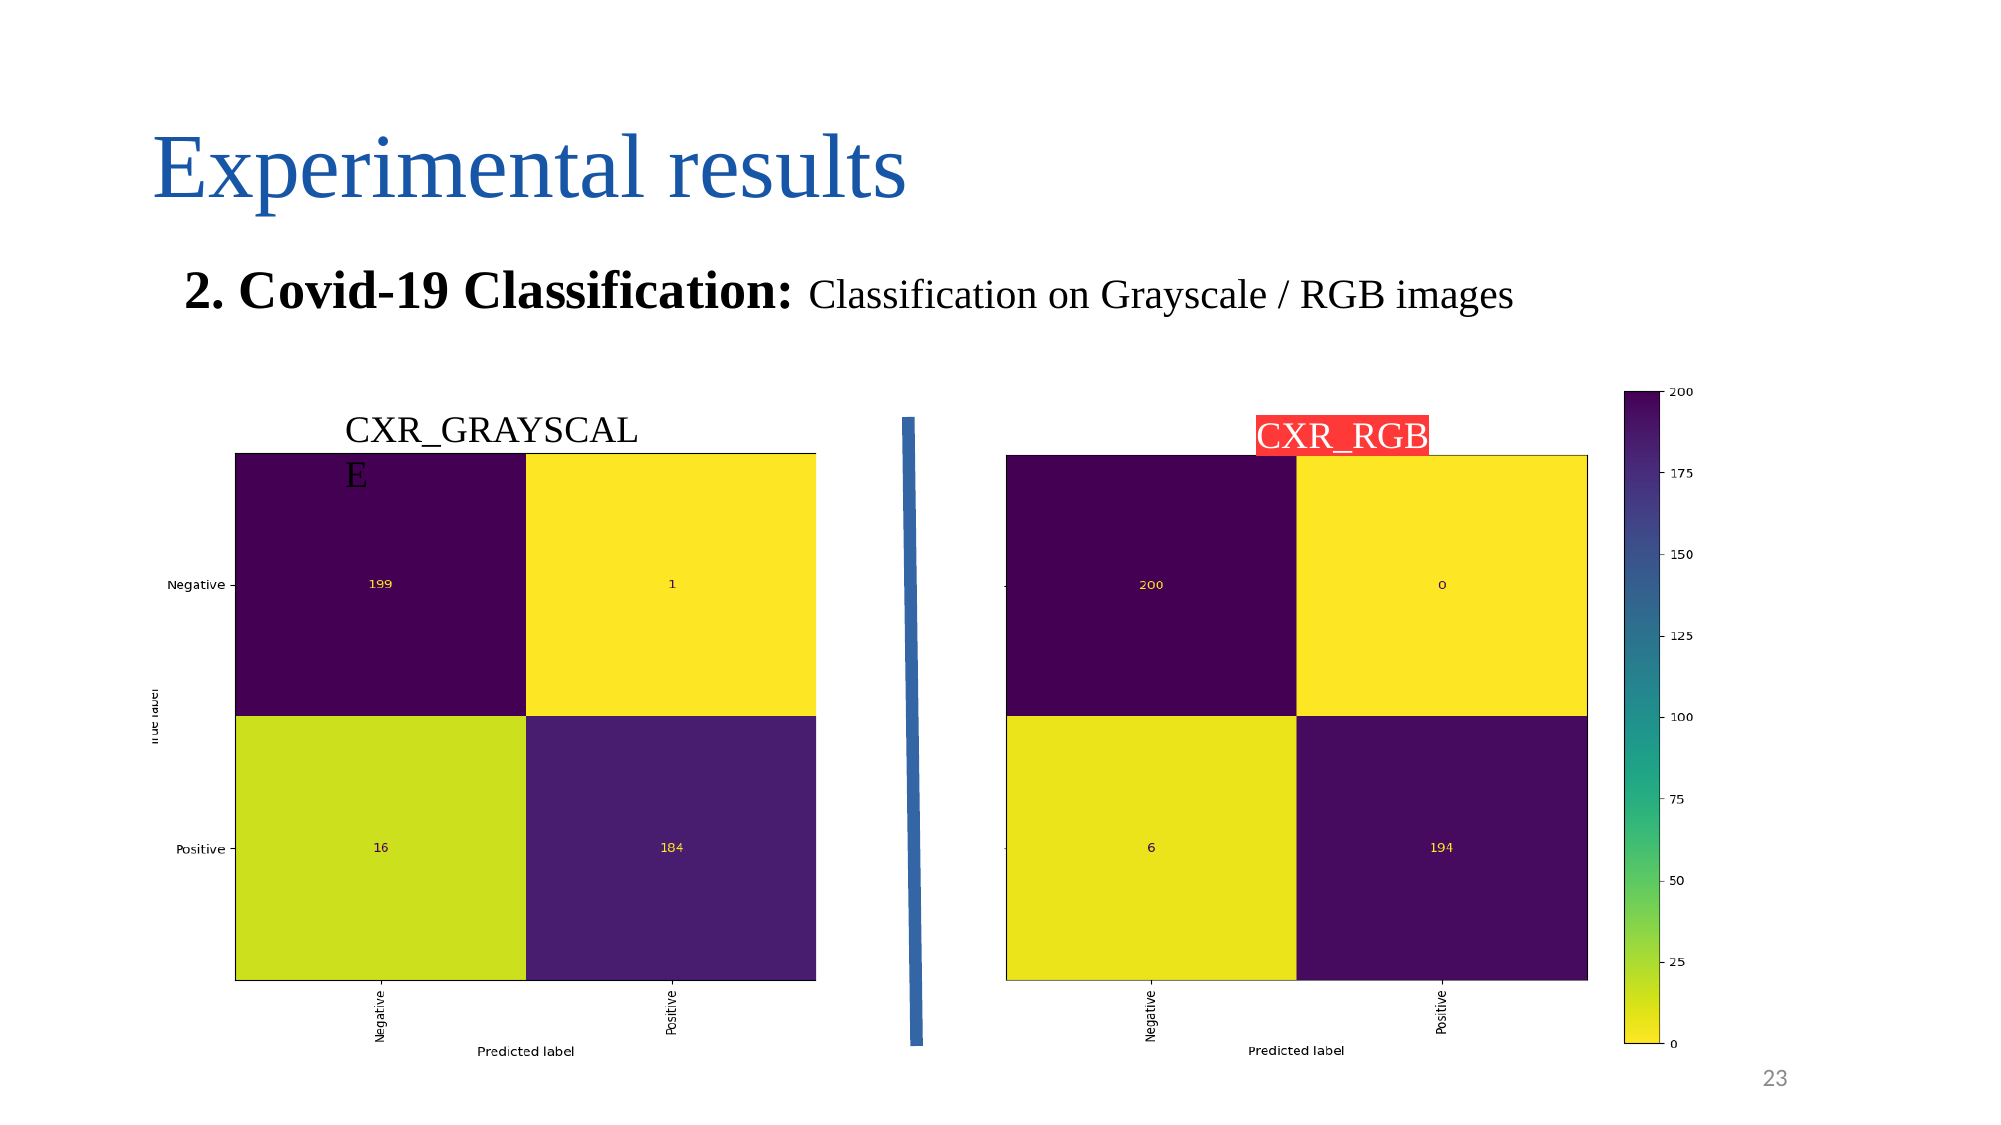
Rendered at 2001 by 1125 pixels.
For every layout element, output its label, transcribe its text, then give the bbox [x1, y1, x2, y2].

text_box Experimental results [137, 59, 1862, 277]
text_box CXR_RGB [1241, 430, 1445, 453]
picture [152, 367, 817, 1089]
text_box <number> [1368, 1050, 1803, 1103]
picture [1004, 342, 1744, 1077]
text_box 2. Covid-19 Classification: Classification on Grayscale / RGB images [169, 252, 1713, 430]
text_box CXR_GRAYSCALE [330, 430, 674, 448]
